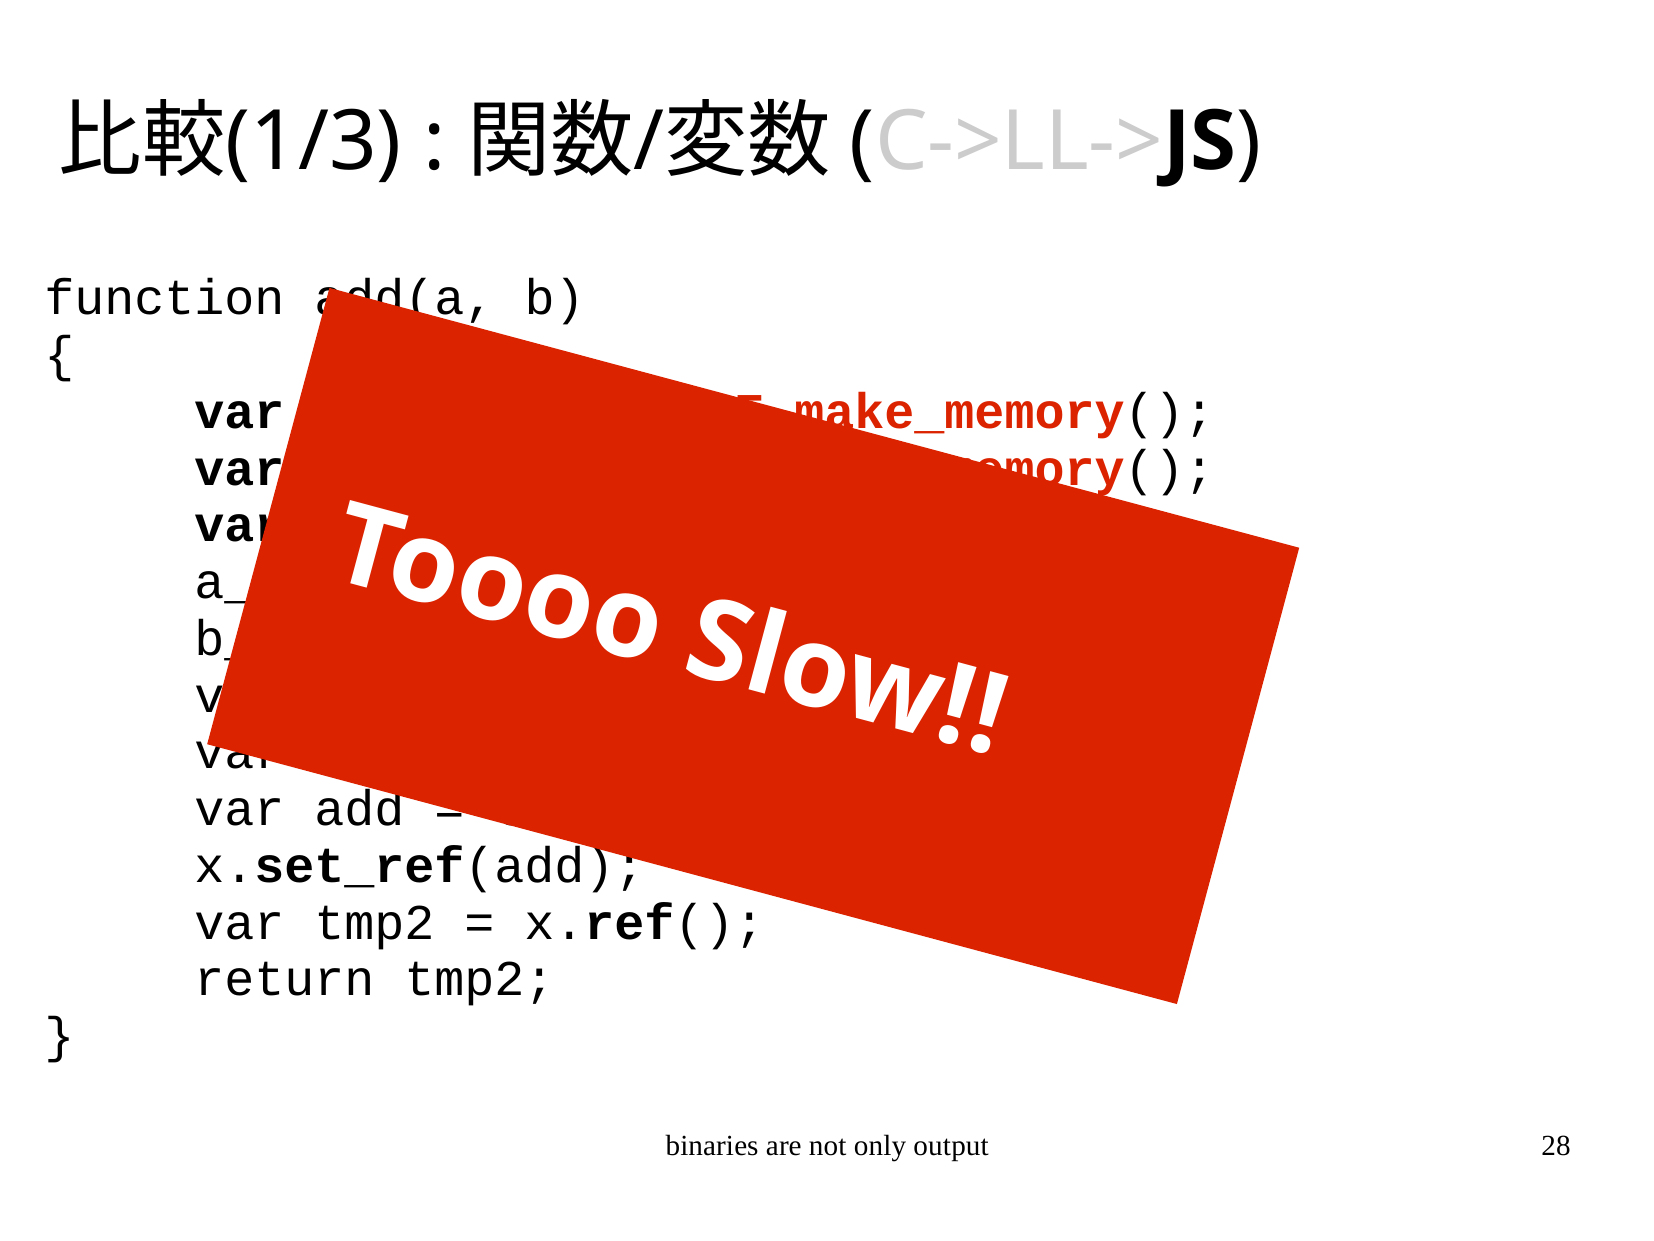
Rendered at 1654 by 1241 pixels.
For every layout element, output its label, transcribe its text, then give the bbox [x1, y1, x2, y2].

text_box function add(a, b) { var a_addr = __JSBE.make_memory(); var b_addr = __JSBE.make_memory(); var x = __JSBE.make_memory(); a_addr.set_ref(a); b_addr.set_ref(b); var tmp = a_addr.ref(); var tmp1 = b_addr.ref(); var add = tmp + tmp1; x.set_ref(add); var tmp2 = x.ref(); return tmp2; } [29, 265, 1565, 1061]
text_box Toooo Slow!! [207, 287, 1300, 1005]
title 比較(1/3) : 関数/変数 (C->LL->JS) [59, 29, 1548, 237]
